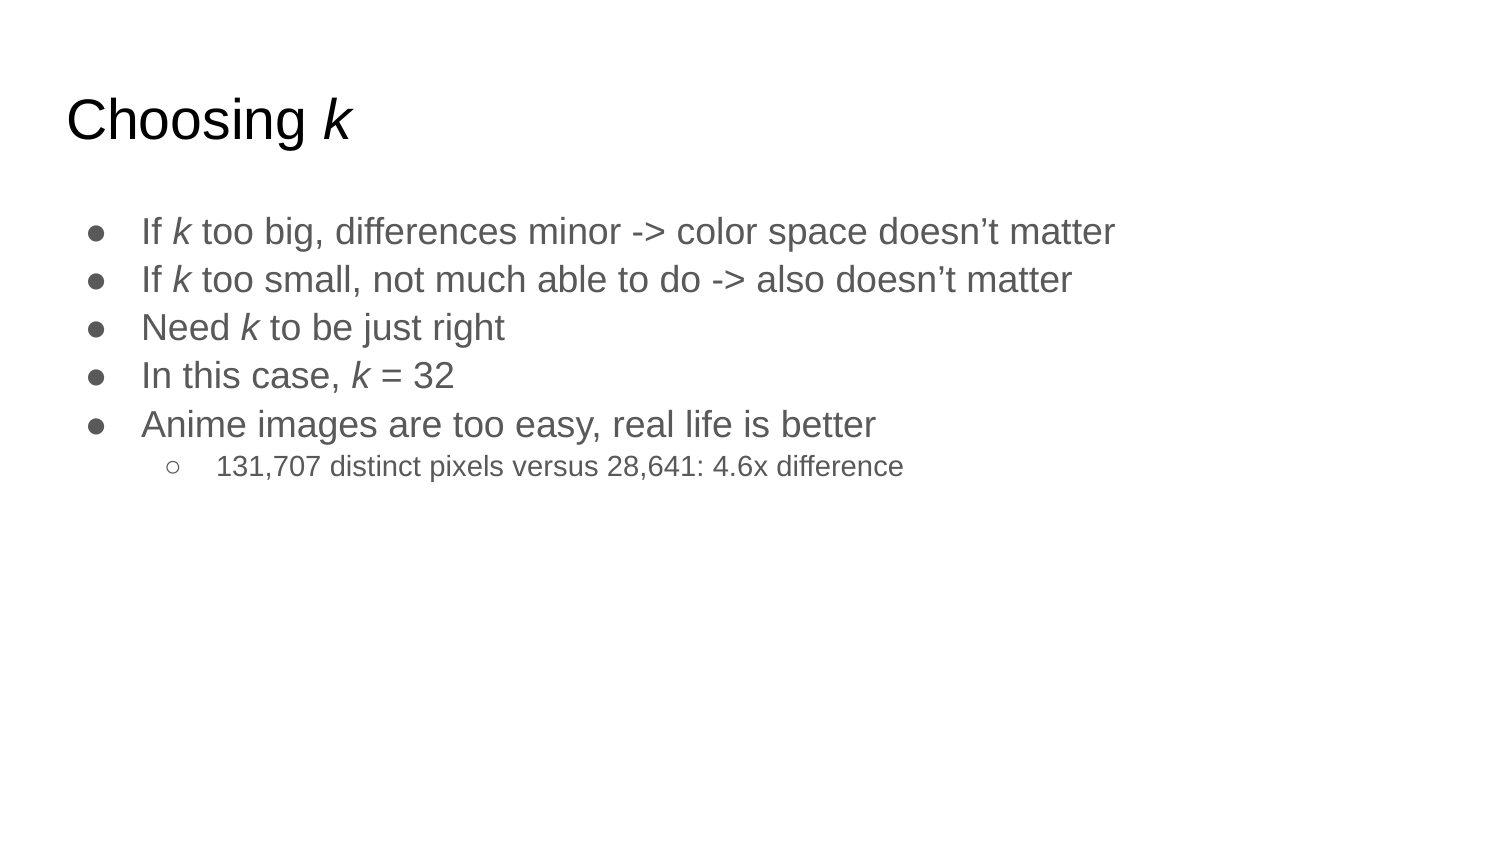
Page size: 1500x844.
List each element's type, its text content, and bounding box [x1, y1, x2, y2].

title Choosing k [51, 72, 1449, 167]
list If k too big, differences minor -> color space doesn’t matter If k too small, not much able to do -> also doesn’t matter Need k to be just right In this case, k = 32 Anime images are too easy, real life is better 131,707 distinct pixels versus 28,641: 4.6x difference [51, 189, 1449, 750]
